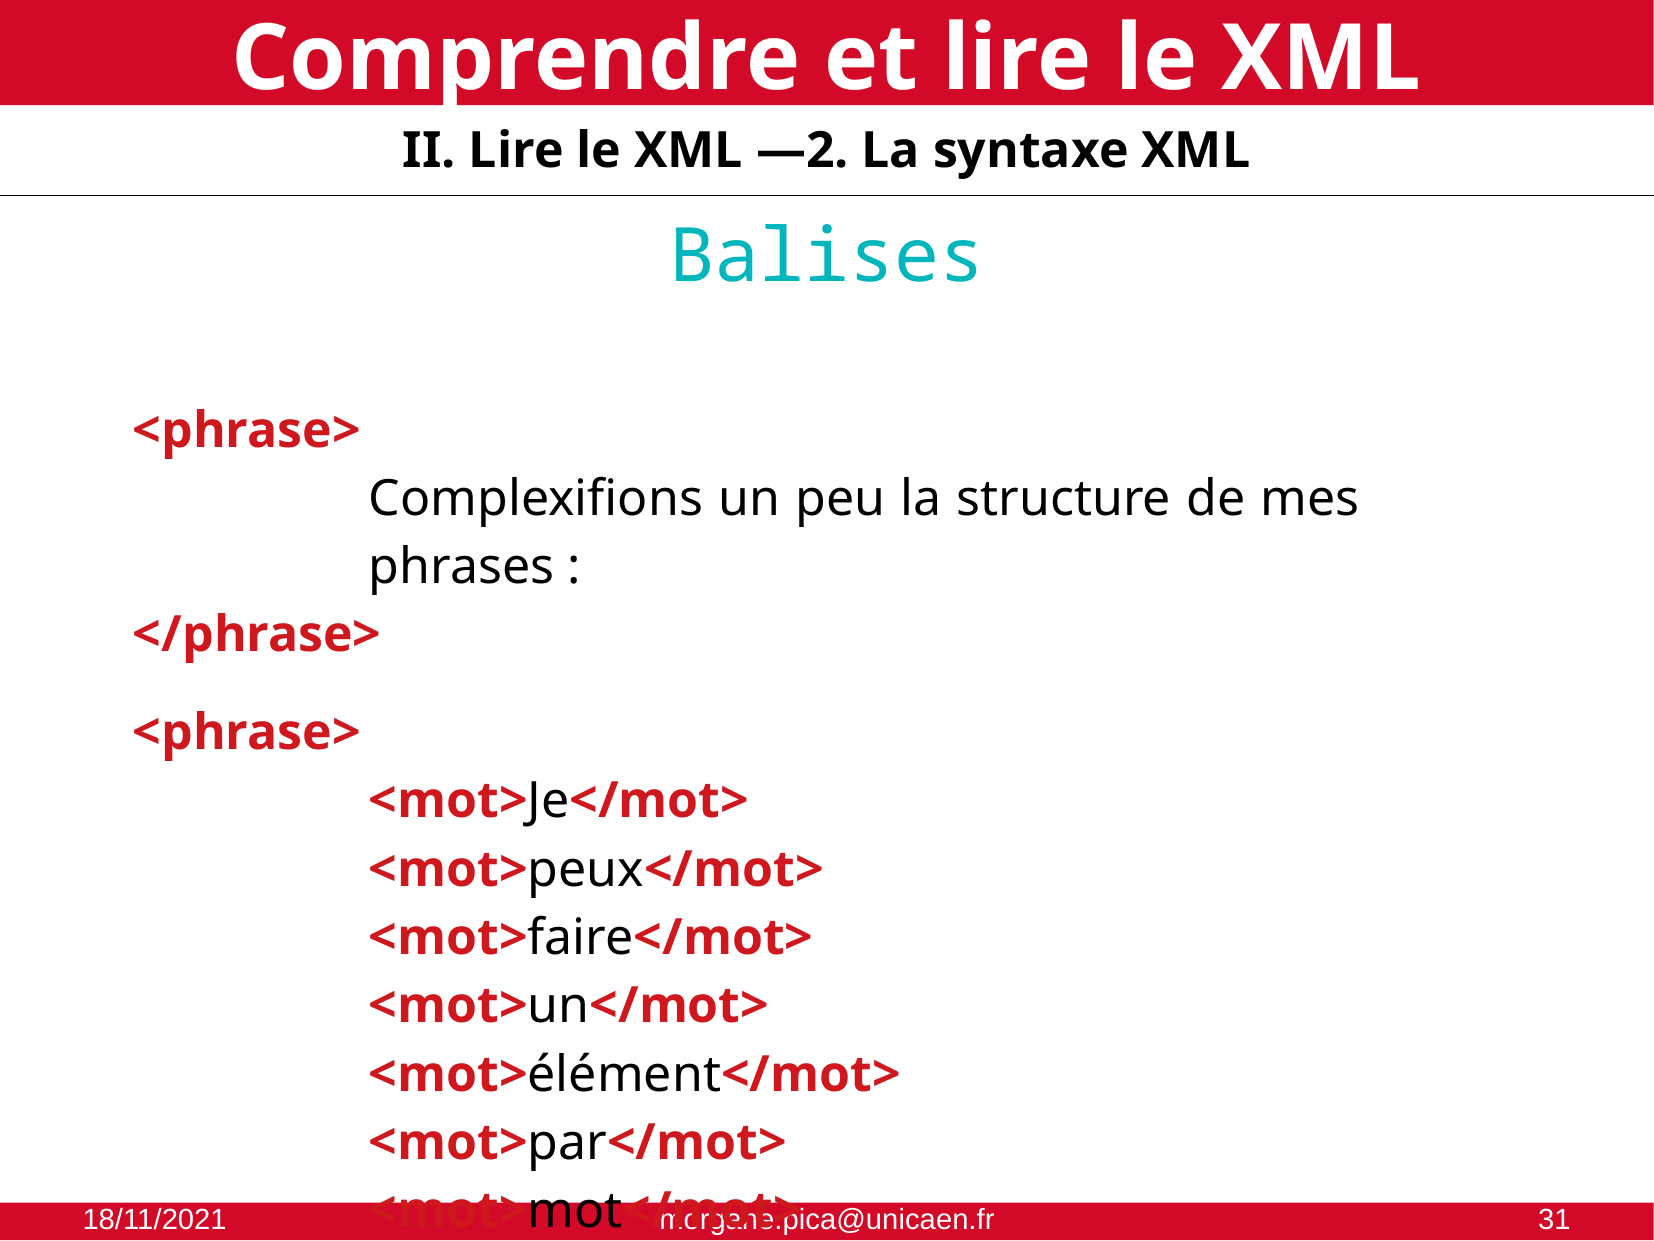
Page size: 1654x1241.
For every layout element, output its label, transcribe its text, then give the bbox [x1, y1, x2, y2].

title II. Lire le XML —2. La syntaxe XML [0, 106, 1654, 191]
text_box Balises [161, 193, 1493, 284]
title Comprendre et lire le XML [0, 0, 1654, 106]
text_box <phrase> Complexifions un peu la structure de mes phrases : </phrase> <phrase> <mot>Je</mot> <mot>peux</mot> <mot>faire</mot> <mot>un</mot> <mot>élément</mot> <mot>par</mot> <mot>mot</mot> <ponctuation>.</ponctuation> </phrase> [118, 386, 1536, 1162]
